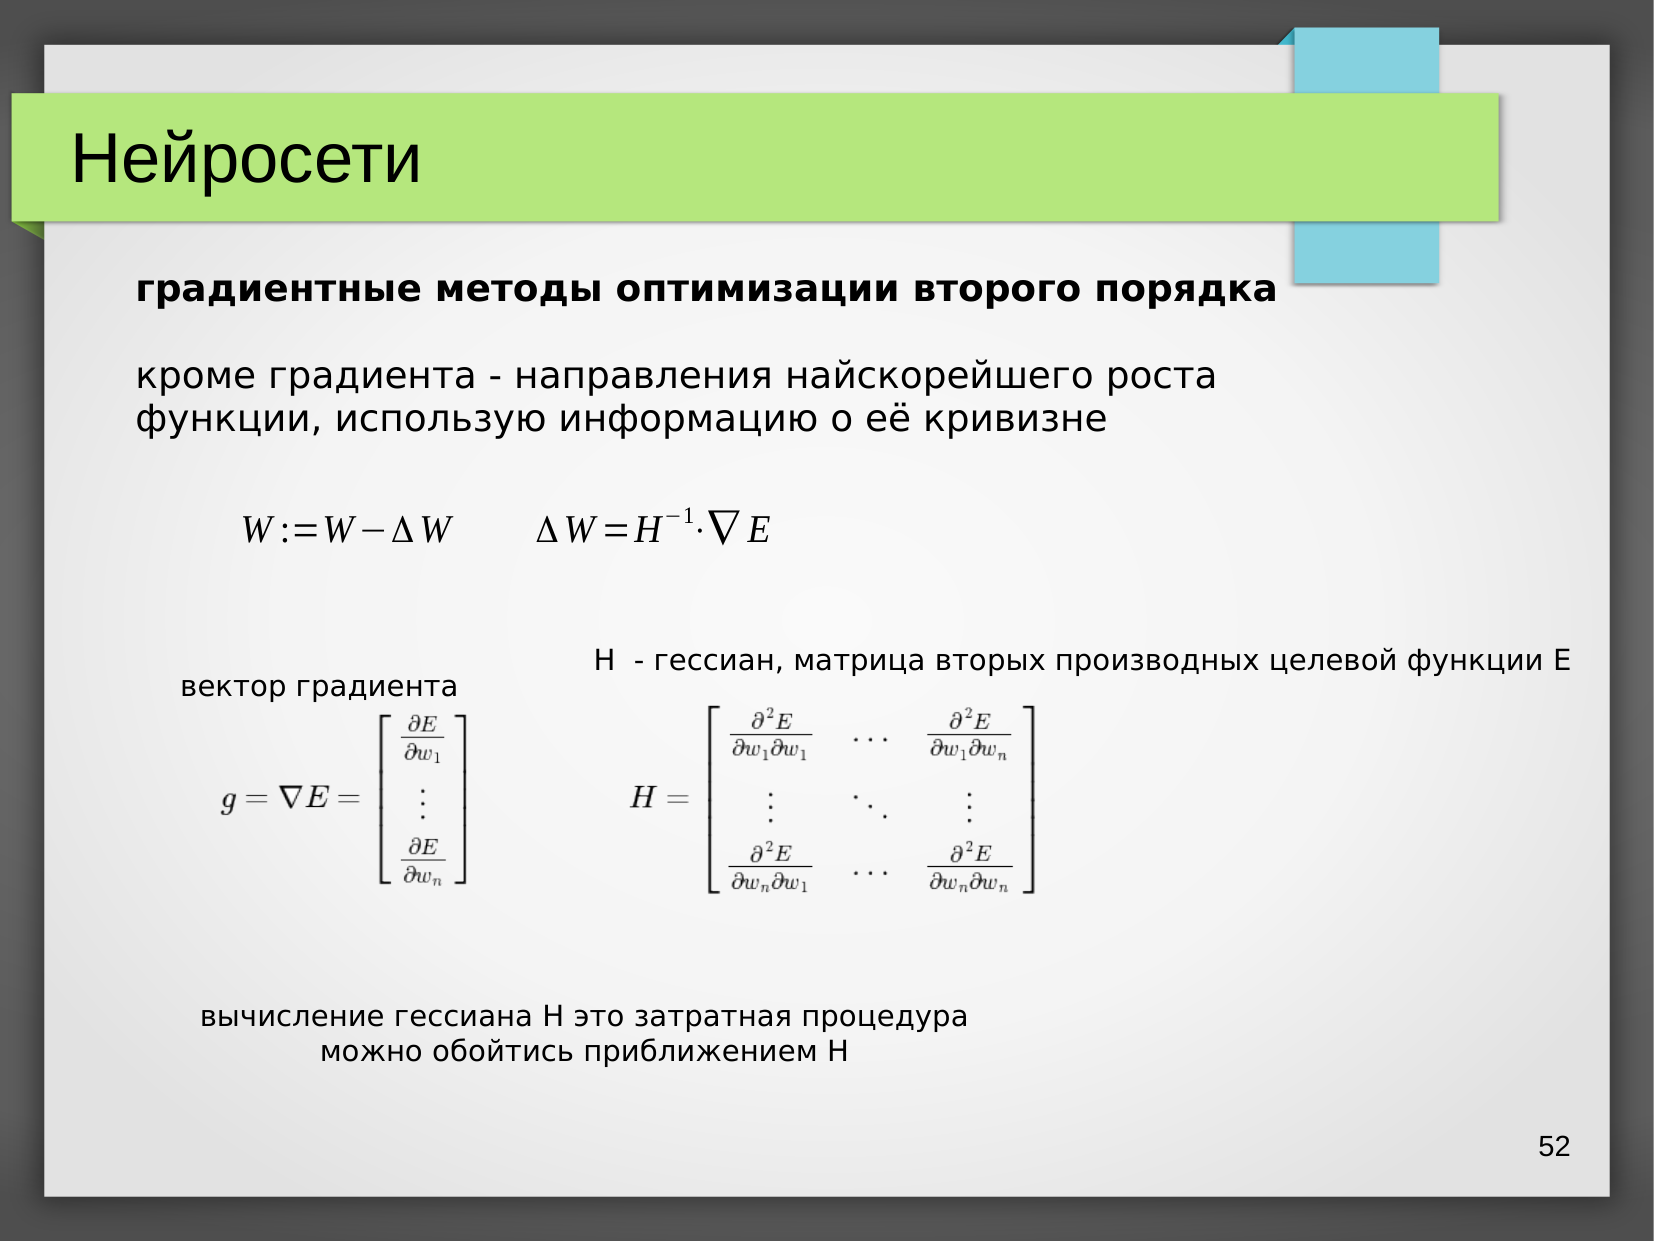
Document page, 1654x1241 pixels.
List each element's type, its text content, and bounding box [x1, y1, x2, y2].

title Нейросети [70, 118, 1205, 199]
text_box градиентные методы оптимизации второго порядка кроме градиента - направления найскорейшего роста функции, использую информацию о её кривизне [120, 259, 1371, 449]
text_box H - гессиан, матрица вторых производных целевой функции E [578, 635, 1595, 686]
text_box вычисление гессиана H это затратная процедура можно обойтись приближением H [177, 992, 993, 1134]
text_box вектор градиента [165, 661, 474, 711]
chart [529, 506, 780, 556]
picture [0, 0, 1654, 1241]
chart [234, 514, 461, 556]
